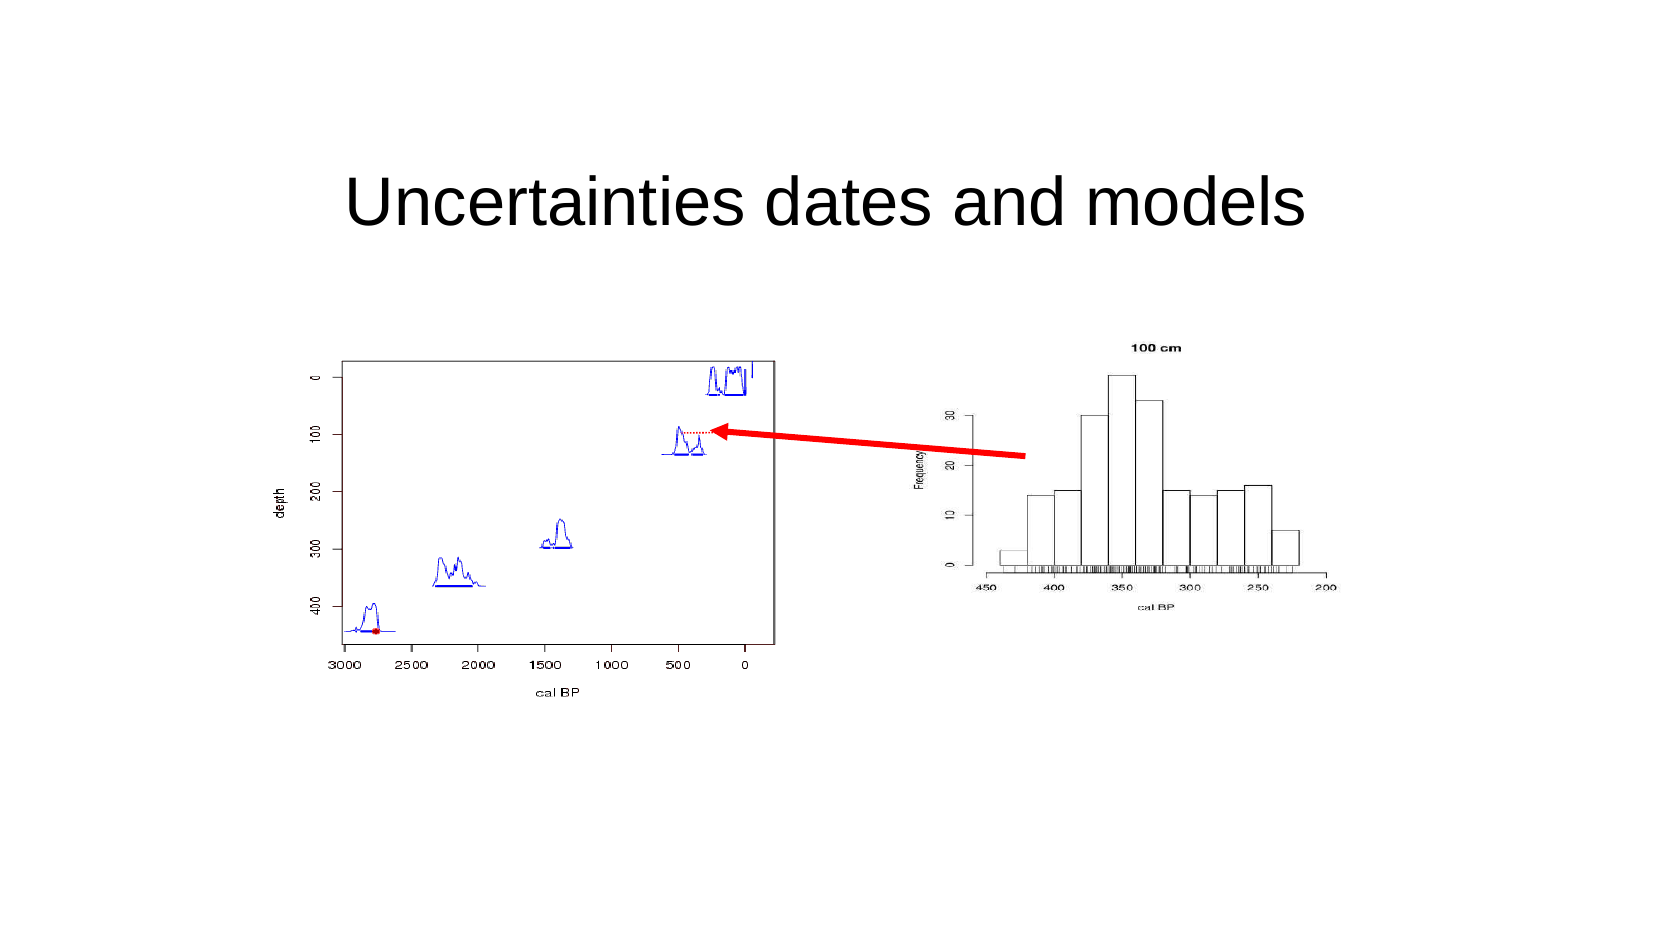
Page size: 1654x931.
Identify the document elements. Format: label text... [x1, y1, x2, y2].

text_box Uncertainties dates and models [268, 144, 1385, 260]
picture [268, 305, 813, 714]
picture [909, 327, 1371, 622]
